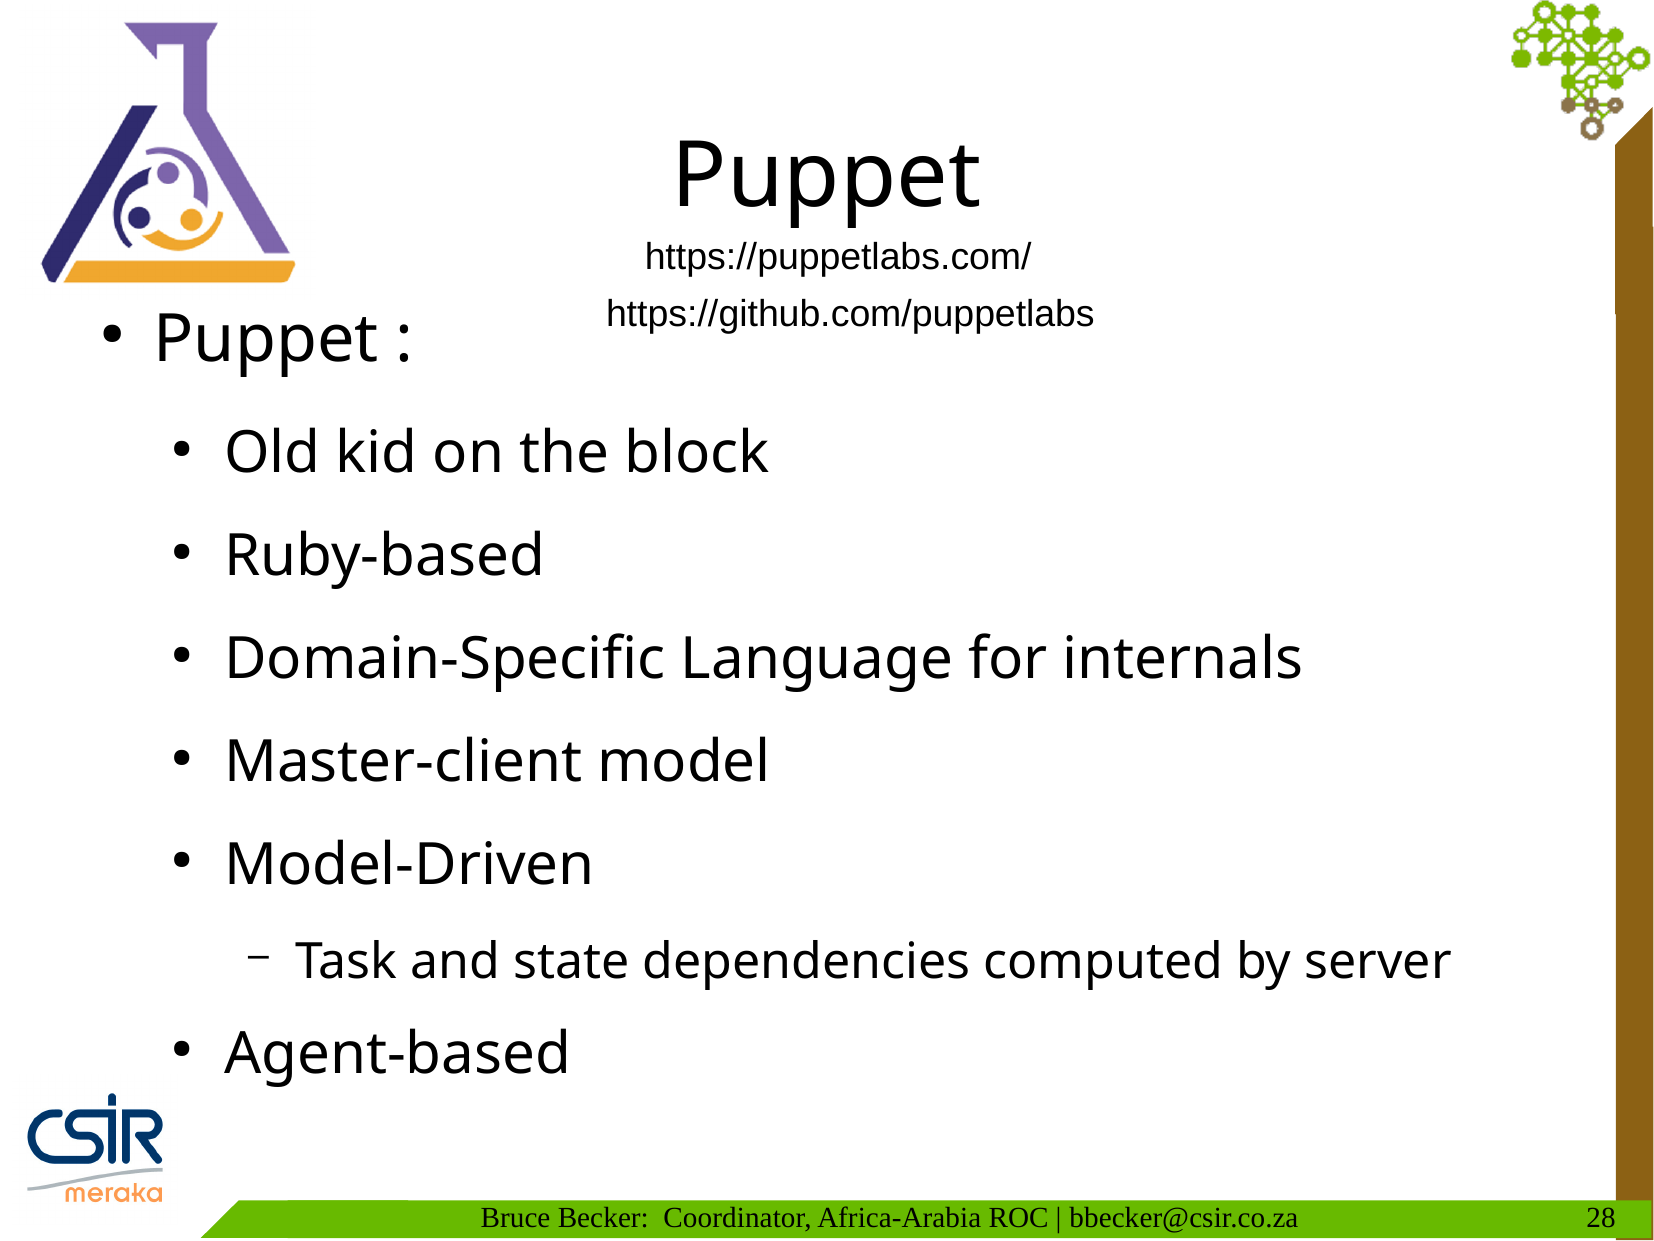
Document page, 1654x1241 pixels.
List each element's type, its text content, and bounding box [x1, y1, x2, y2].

text_box https://puppetlabs.com/ [630, 228, 1047, 285]
picture [19, 4, 316, 301]
picture [12, 1074, 178, 1225]
text_box https://github.com/puppetlabs [591, 285, 1111, 342]
title Puppet [316, 67, 1571, 275]
picture [1503, 0, 1654, 144]
list Puppet : Old kid on the block Ruby-based Domain-Specific Language for internals Master-client model Model-Driven Task and state dependencies computed by server Agent-based [82, 290, 1571, 1010]
